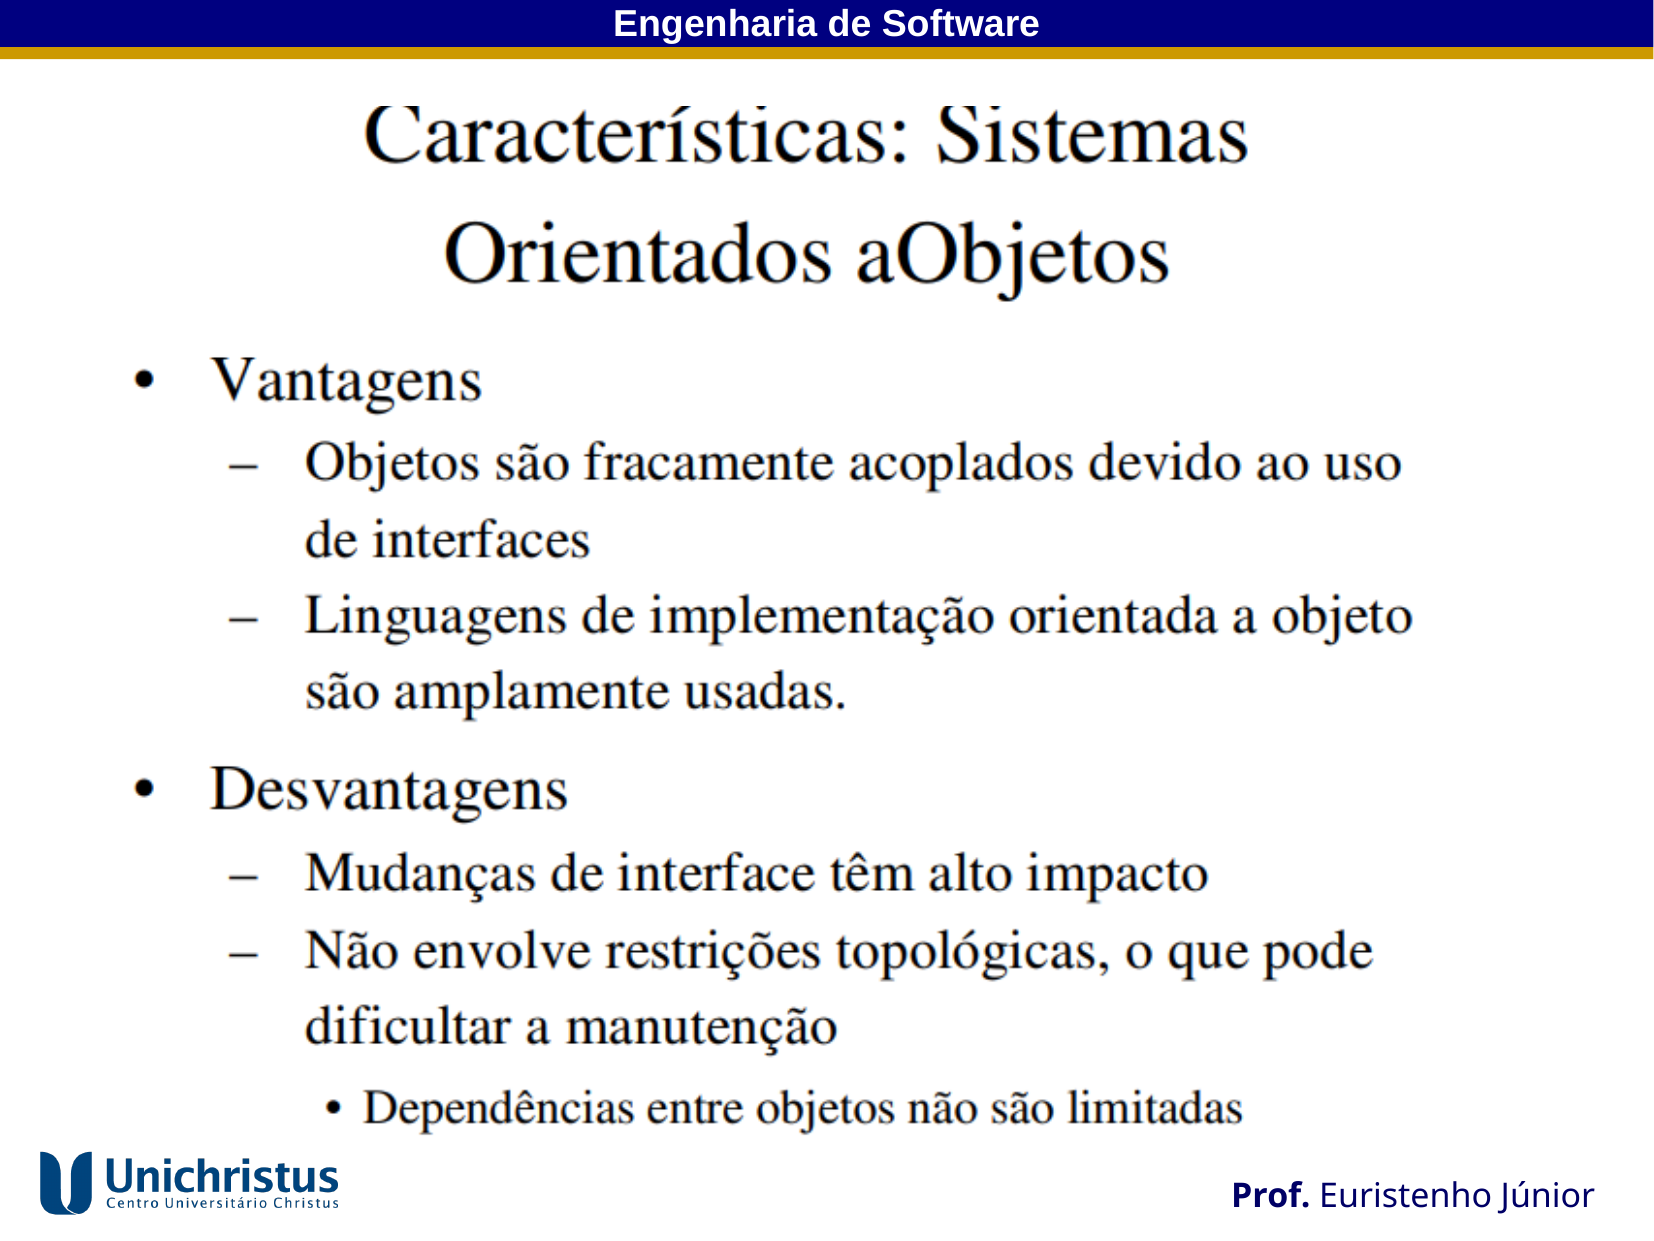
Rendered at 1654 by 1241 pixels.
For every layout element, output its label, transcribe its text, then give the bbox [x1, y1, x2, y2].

text_box Prof. Euristenho Júnior [1216, 1163, 1654, 1224]
picture [35, 1148, 343, 1217]
text_box Engenharia de Software [0, 0, 1654, 47]
picture [121, 106, 1465, 1139]
text_box [0, 47, 1654, 60]
